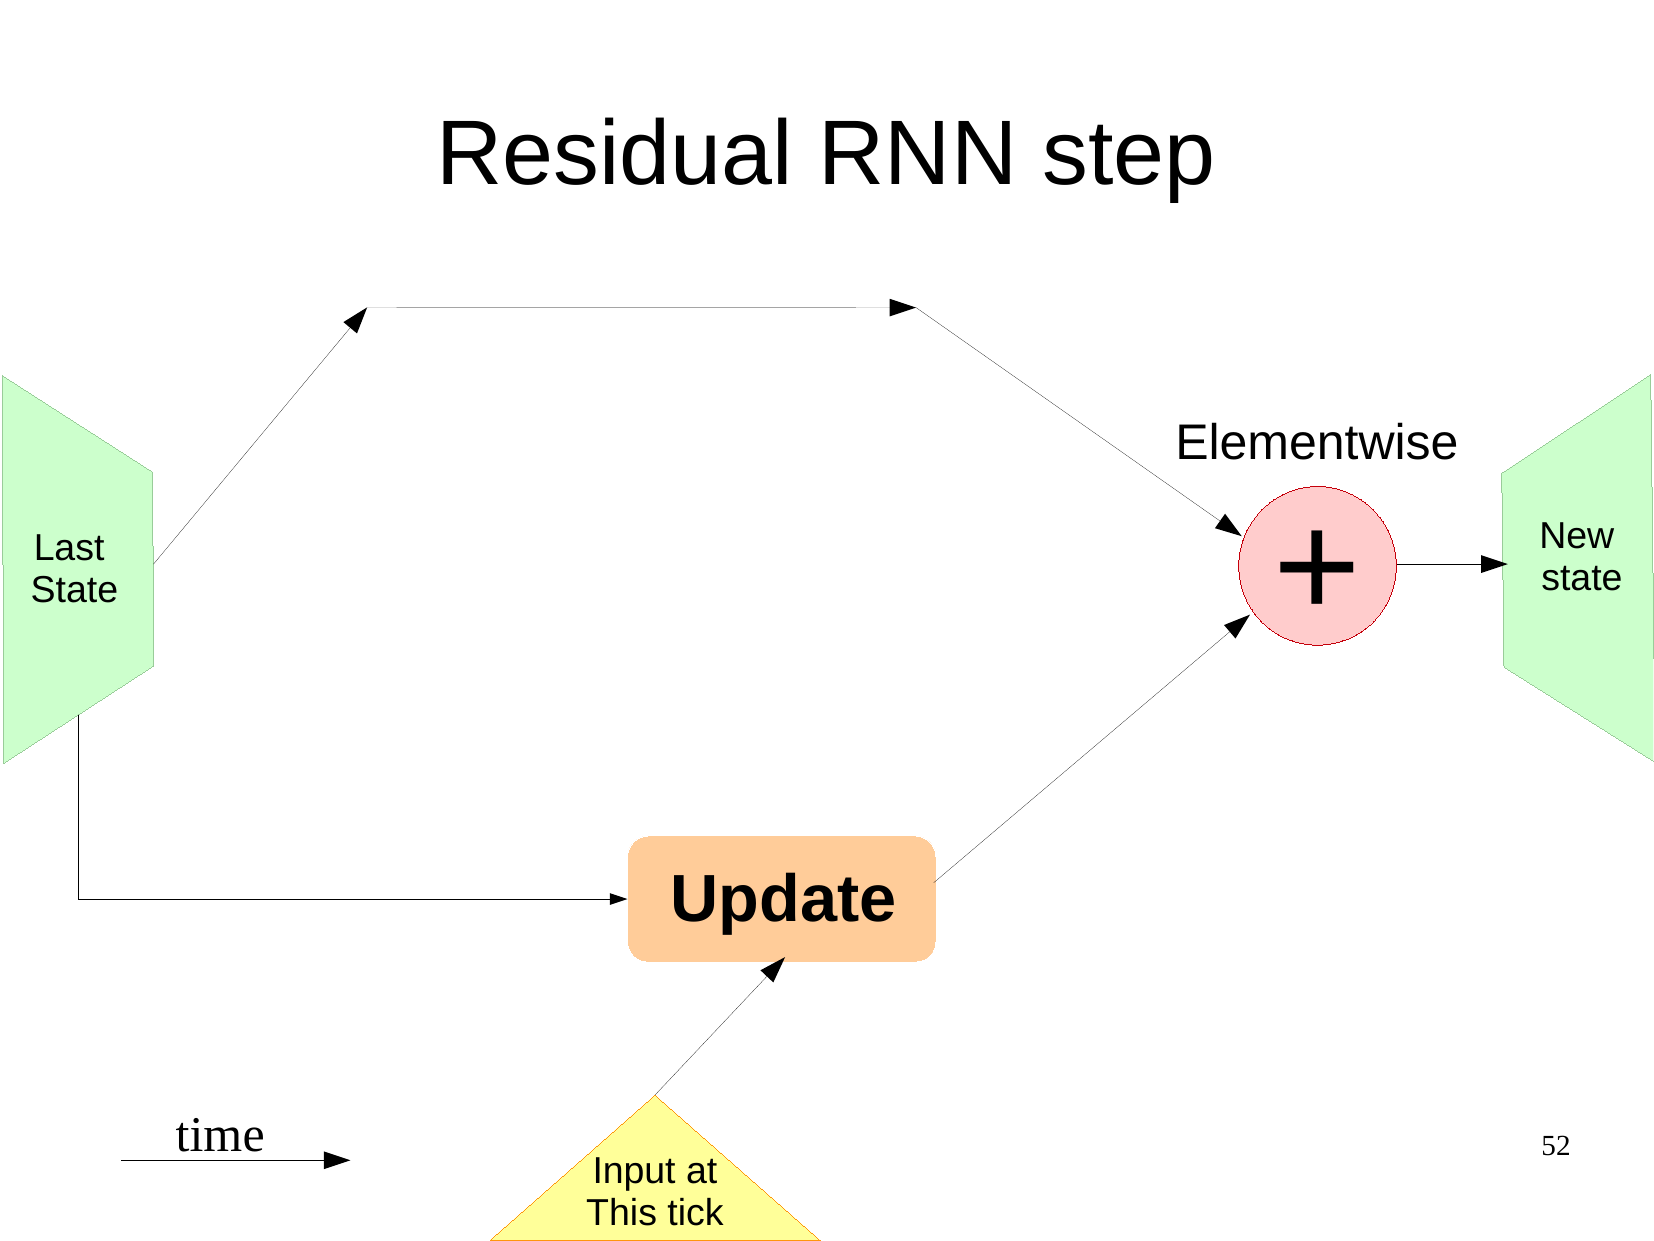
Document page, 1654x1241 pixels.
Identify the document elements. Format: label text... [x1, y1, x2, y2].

text_box [2, 375, 153, 519]
text_box [3, 661, 154, 764]
text_box Elementwise [1160, 406, 1474, 478]
text_box Update [656, 853, 913, 944]
text_box Input at This tick [490, 1095, 821, 1241]
text_box [1503, 606, 1654, 762]
title Residual RNN step [82, 49, 1571, 257]
text_box + [1238, 486, 1397, 646]
text_box Last State [0, 519, 169, 661]
text_box time [160, 1107, 280, 1164]
text_box New state [1483, 507, 1654, 606]
text_box [627, 835, 937, 963]
text_box [1501, 374, 1653, 507]
